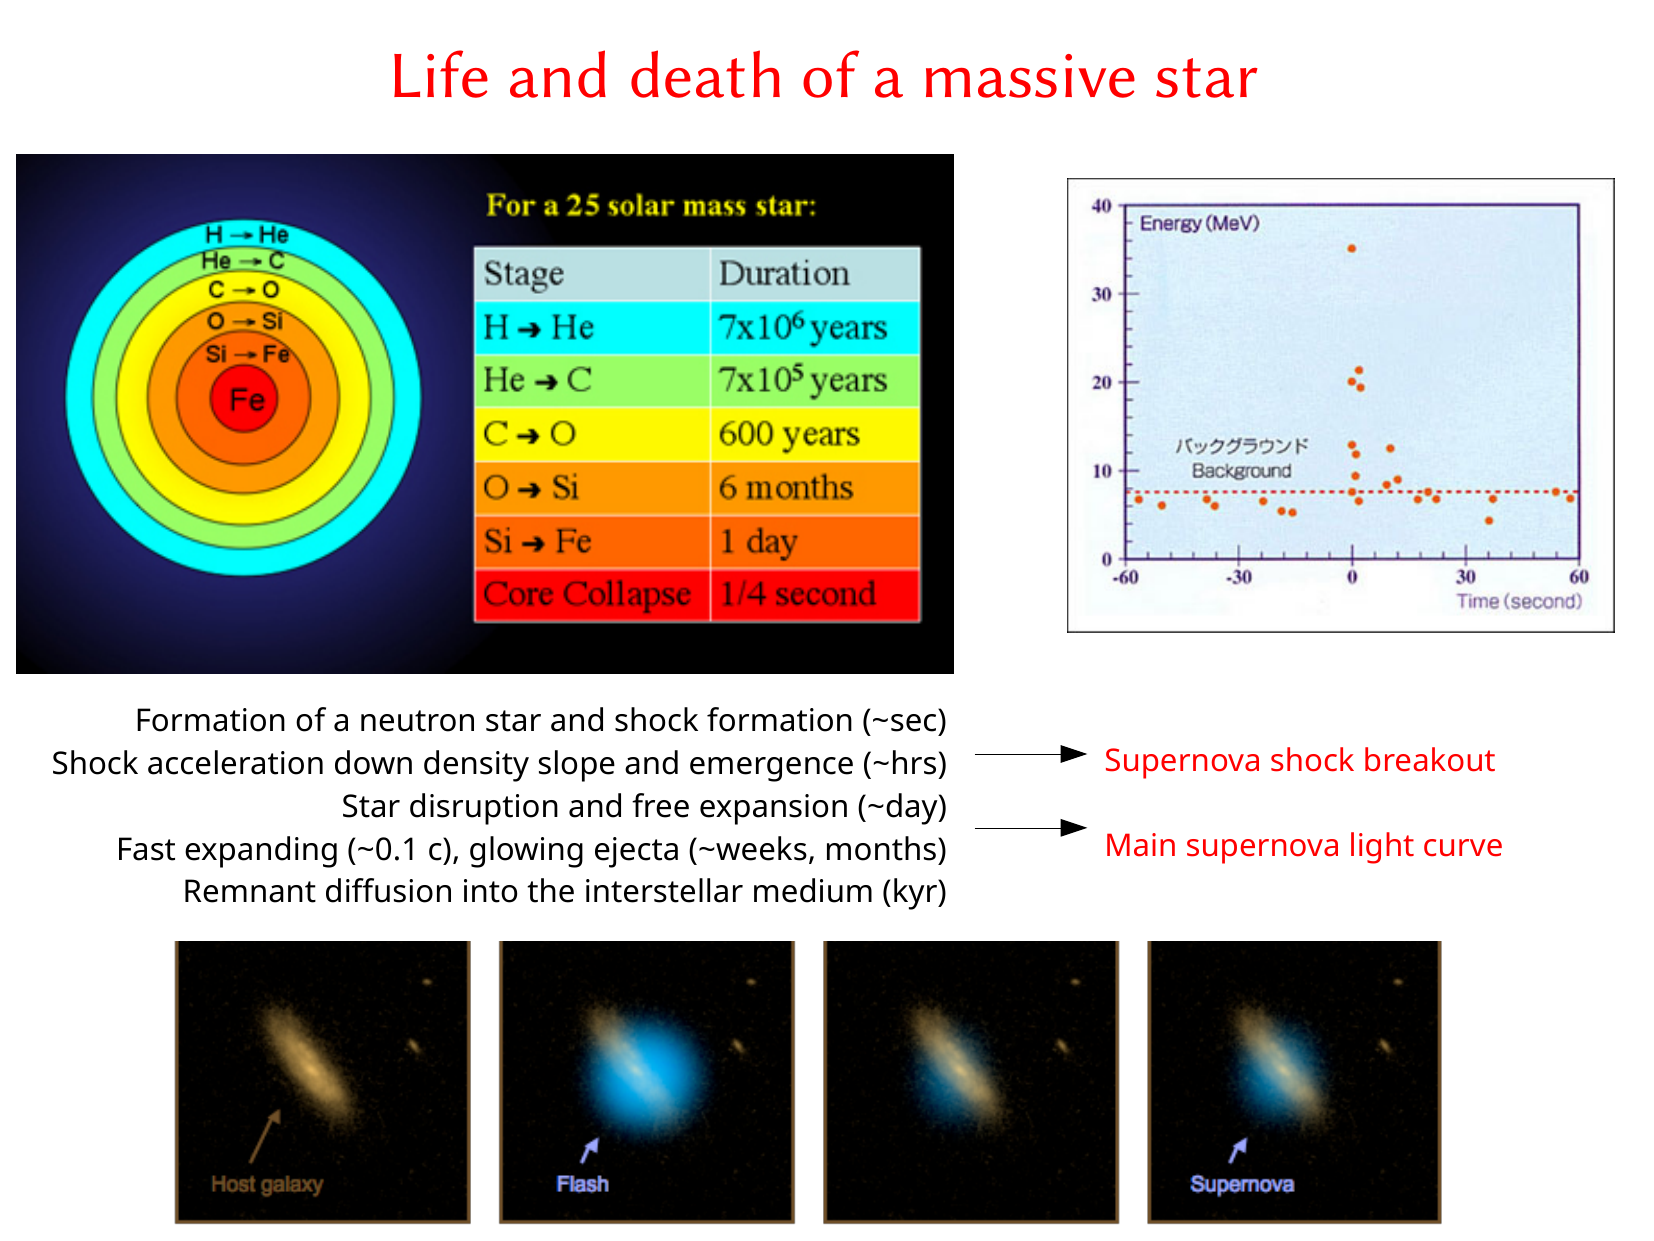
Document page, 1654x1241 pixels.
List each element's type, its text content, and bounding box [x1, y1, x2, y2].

text_box Formation of a neutron star and shock formation (~sec) Shock acceleration down density slope and emergence (~hrs) Star disruption and free expansion (~day) Fast expanding (~0.1 c), glowing ejecta (~weeks, months) Remnant diffusion into the interstellar medium (kyr) [0, 690, 963, 916]
picture [16, 154, 954, 674]
text_box Life and death of a massive star [209, 30, 1440, 160]
text_box Supernova shock breakout Main supernova light curve [1089, 730, 1654, 882]
picture [1067, 178, 1615, 633]
picture [145, 941, 1469, 1241]
